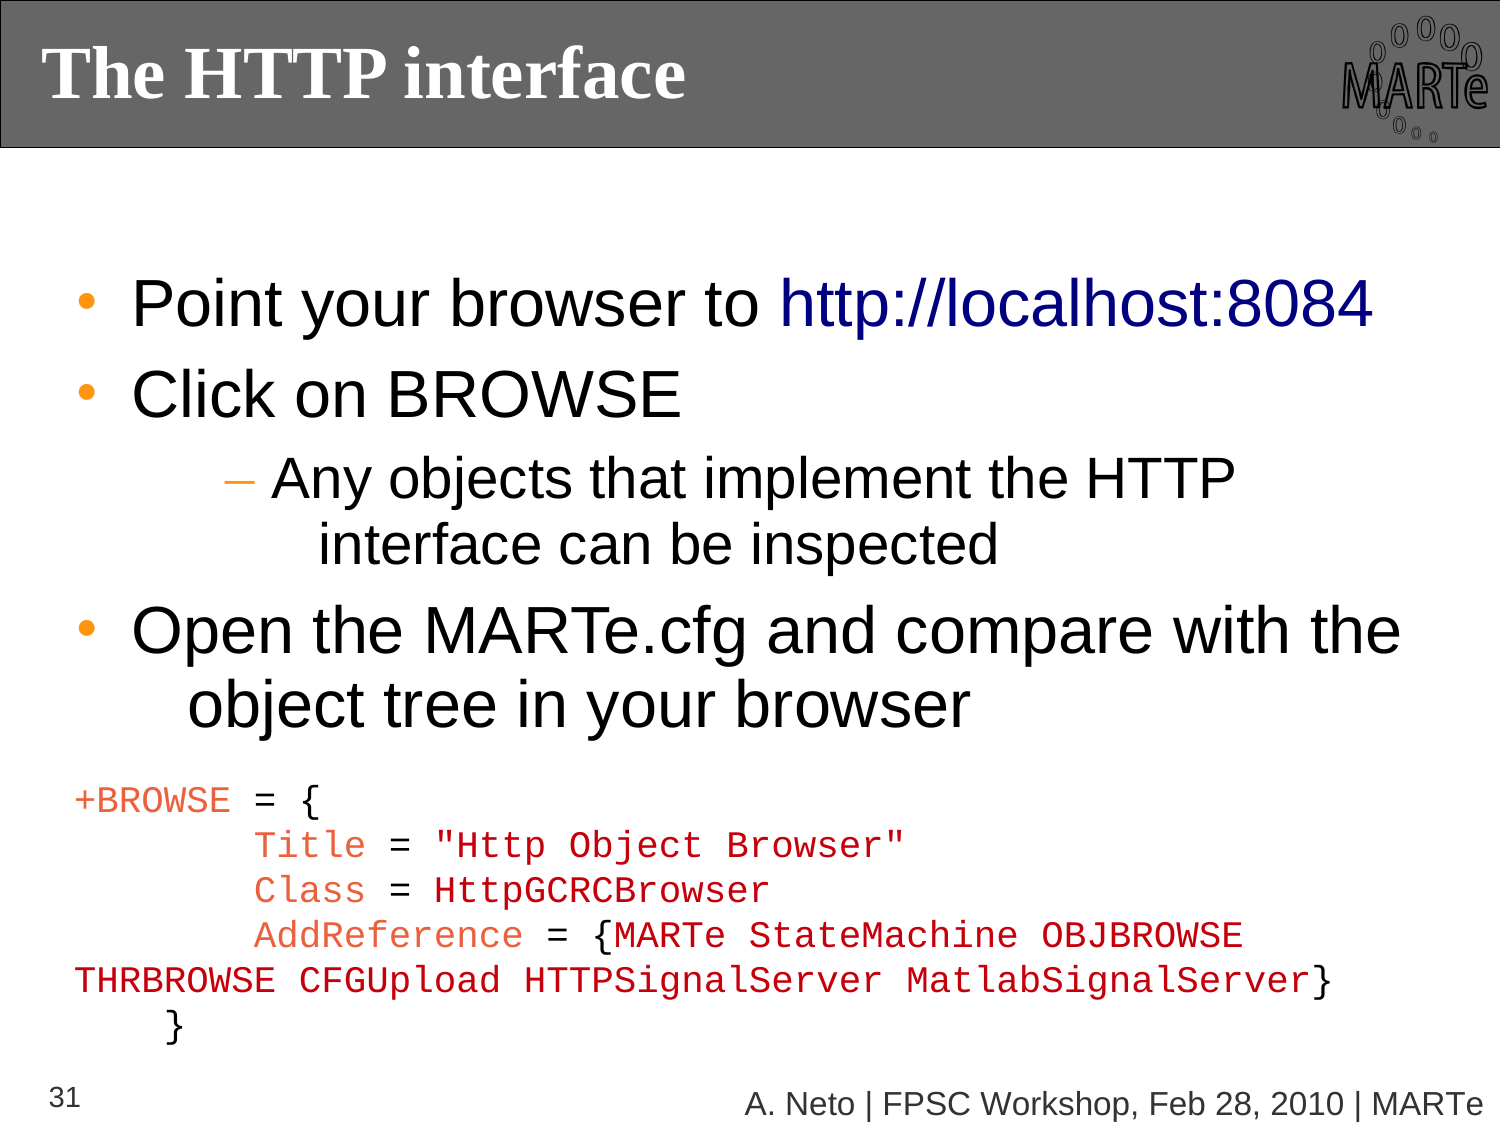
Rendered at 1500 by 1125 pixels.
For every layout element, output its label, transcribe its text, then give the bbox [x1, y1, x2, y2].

text_box +BROWSE = { Title = "Http Object Browser" Class = HttpGCRCBrowser AddReference = {MARTe StateMachine OBJBROWSE THRBROWSE CFGUpload HTTPSignalServer MatlabSignalServer} } [59, 767, 1418, 1053]
picture [1340, 0, 1489, 148]
list Point your browser to http://localhost:8084 Click on BROWSE Any objects that implement the HTTP interface can be inspected Open the MARTe.cfg and compare with the object tree in your browser [75, 262, 1425, 995]
title The HTTP interface [41, 7, 1329, 141]
